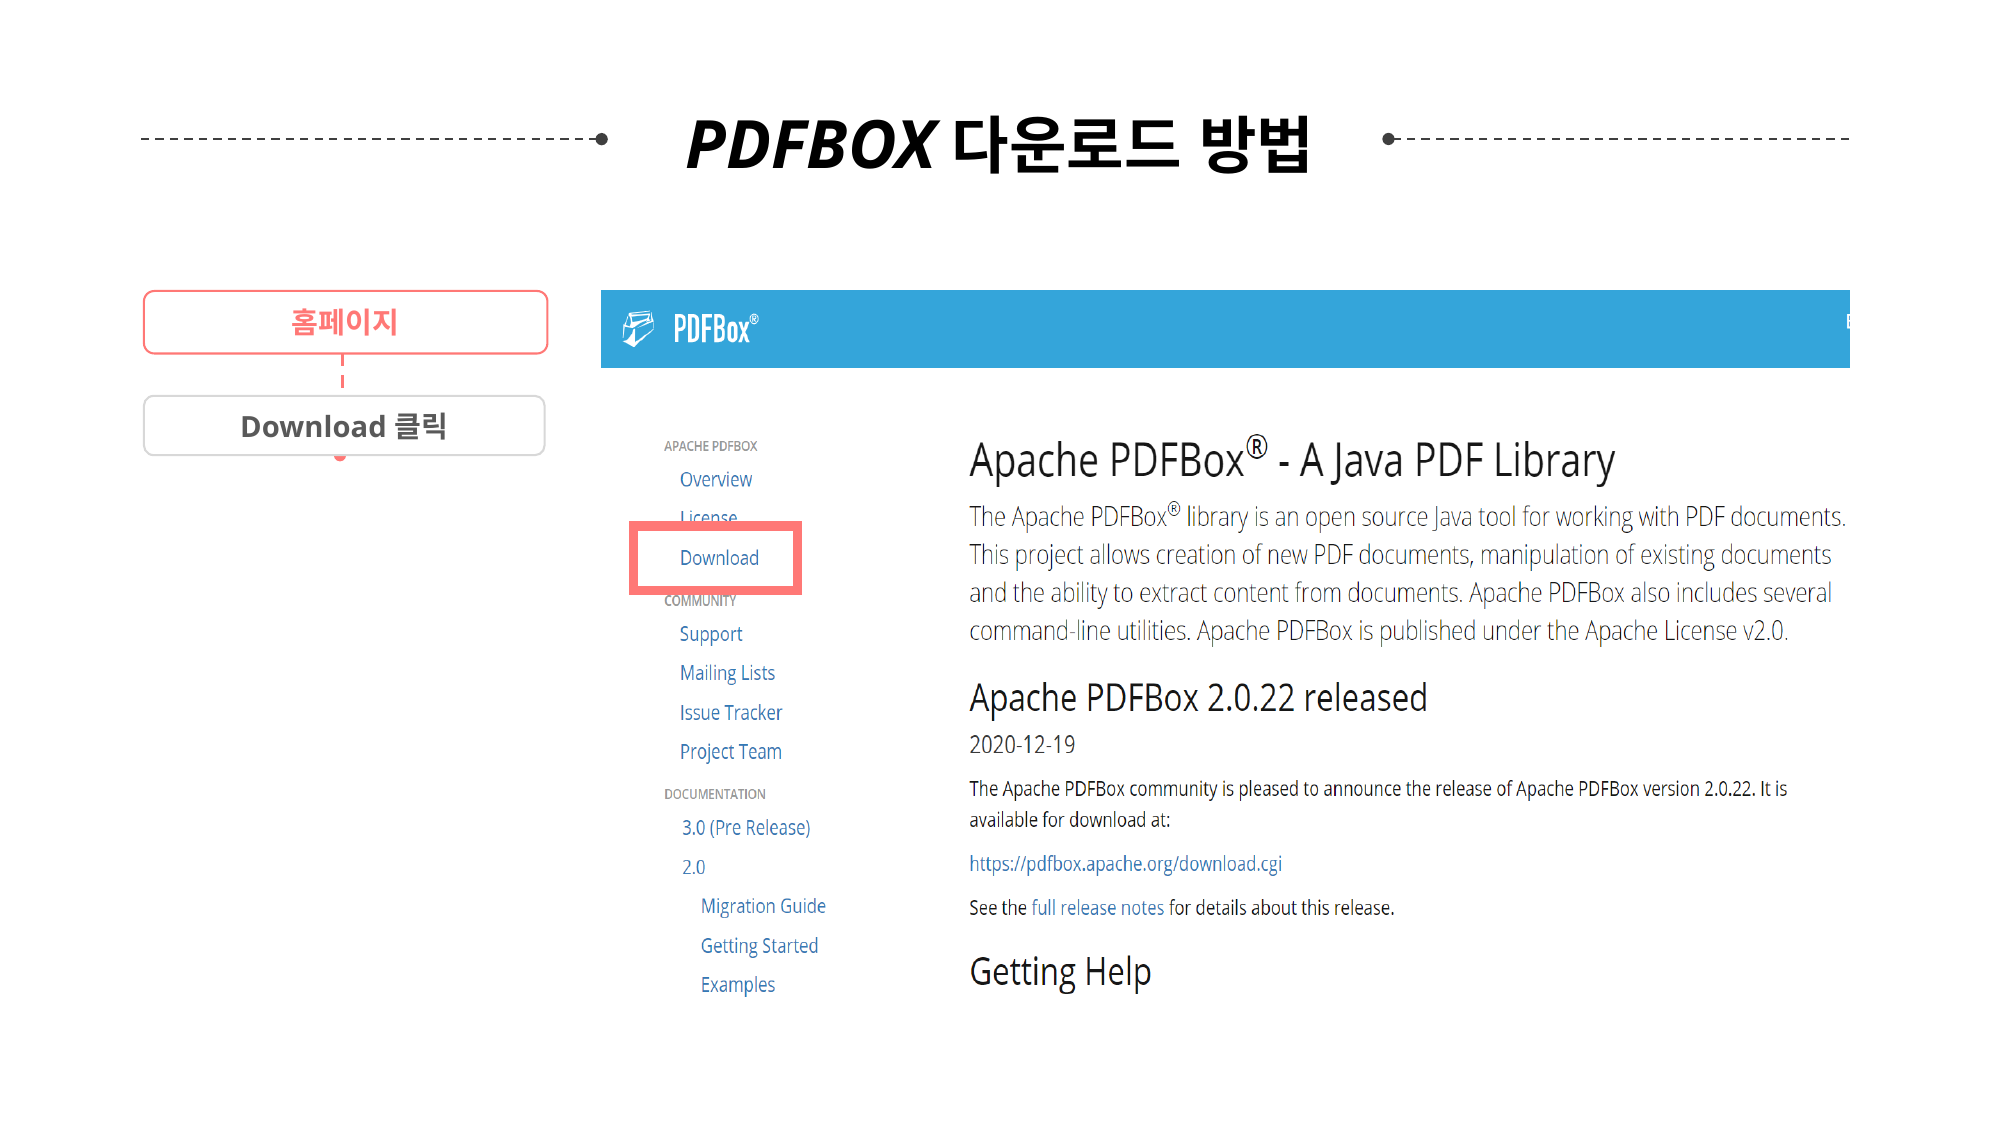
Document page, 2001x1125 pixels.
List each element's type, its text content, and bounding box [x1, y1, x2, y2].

text_box PDFBOX 다운로드 방법 [613, 54, 1387, 191]
text_box 홈페이지 [143, 290, 548, 354]
text_box Download 클릭 [143, 395, 545, 456]
picture [601, 290, 1850, 1000]
